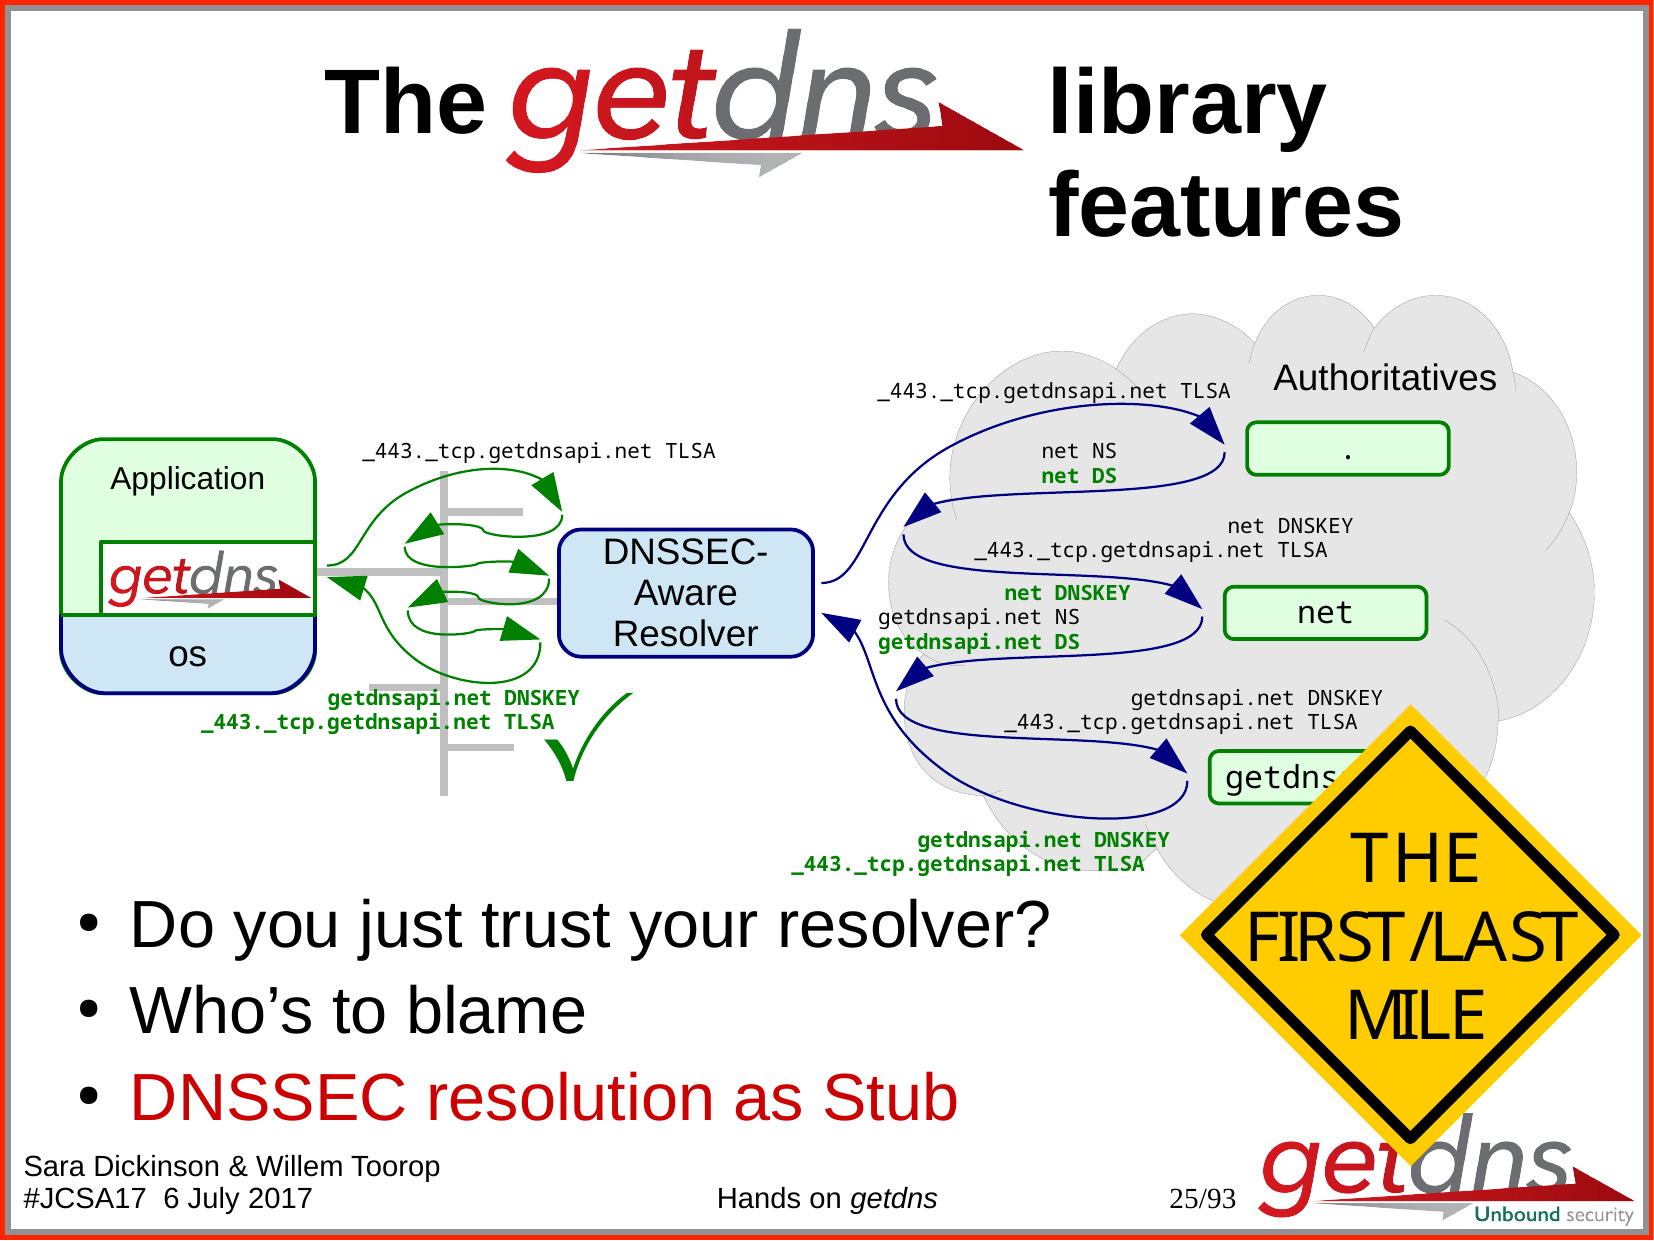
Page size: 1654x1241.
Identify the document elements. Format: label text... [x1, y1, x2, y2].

title The library [324, 49, 1642, 257]
picture [496, 20, 1034, 49]
list Do you just trust your resolver? Who’s to blame DNSSEC resolution as Stub [59, 886, 1548, 1170]
text_box features [1048, 153, 1542, 256]
picture [59, 295, 1642, 1232]
